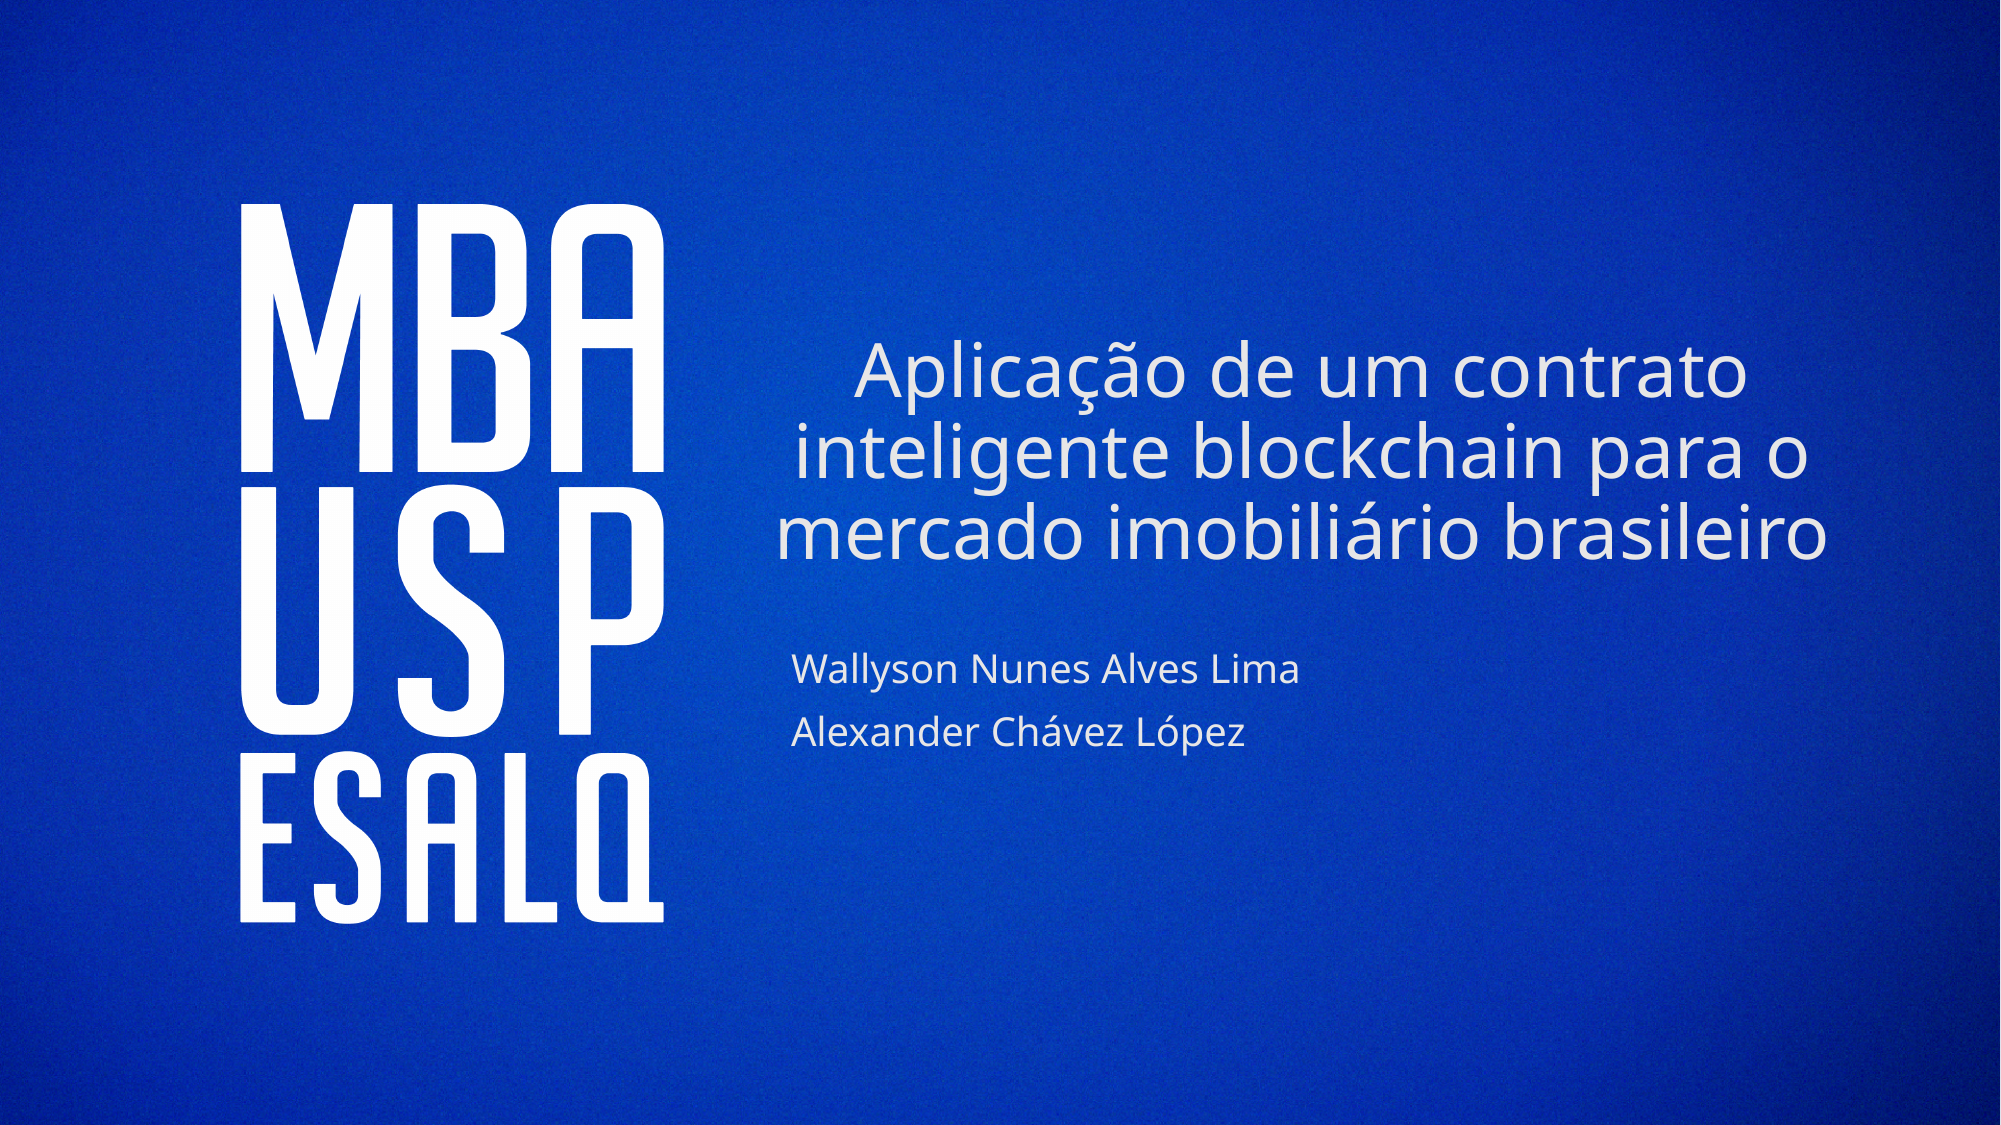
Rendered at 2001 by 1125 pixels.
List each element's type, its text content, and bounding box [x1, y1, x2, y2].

subtitle Wallyson Nunes Alves Lima Alexander Chávez López [776, 641, 1655, 763]
picture [0, 0, 2001, 1125]
title Aplicação de um contrato inteligente blockchain para o mercado imobiliário brasileiro [675, 254, 1931, 583]
